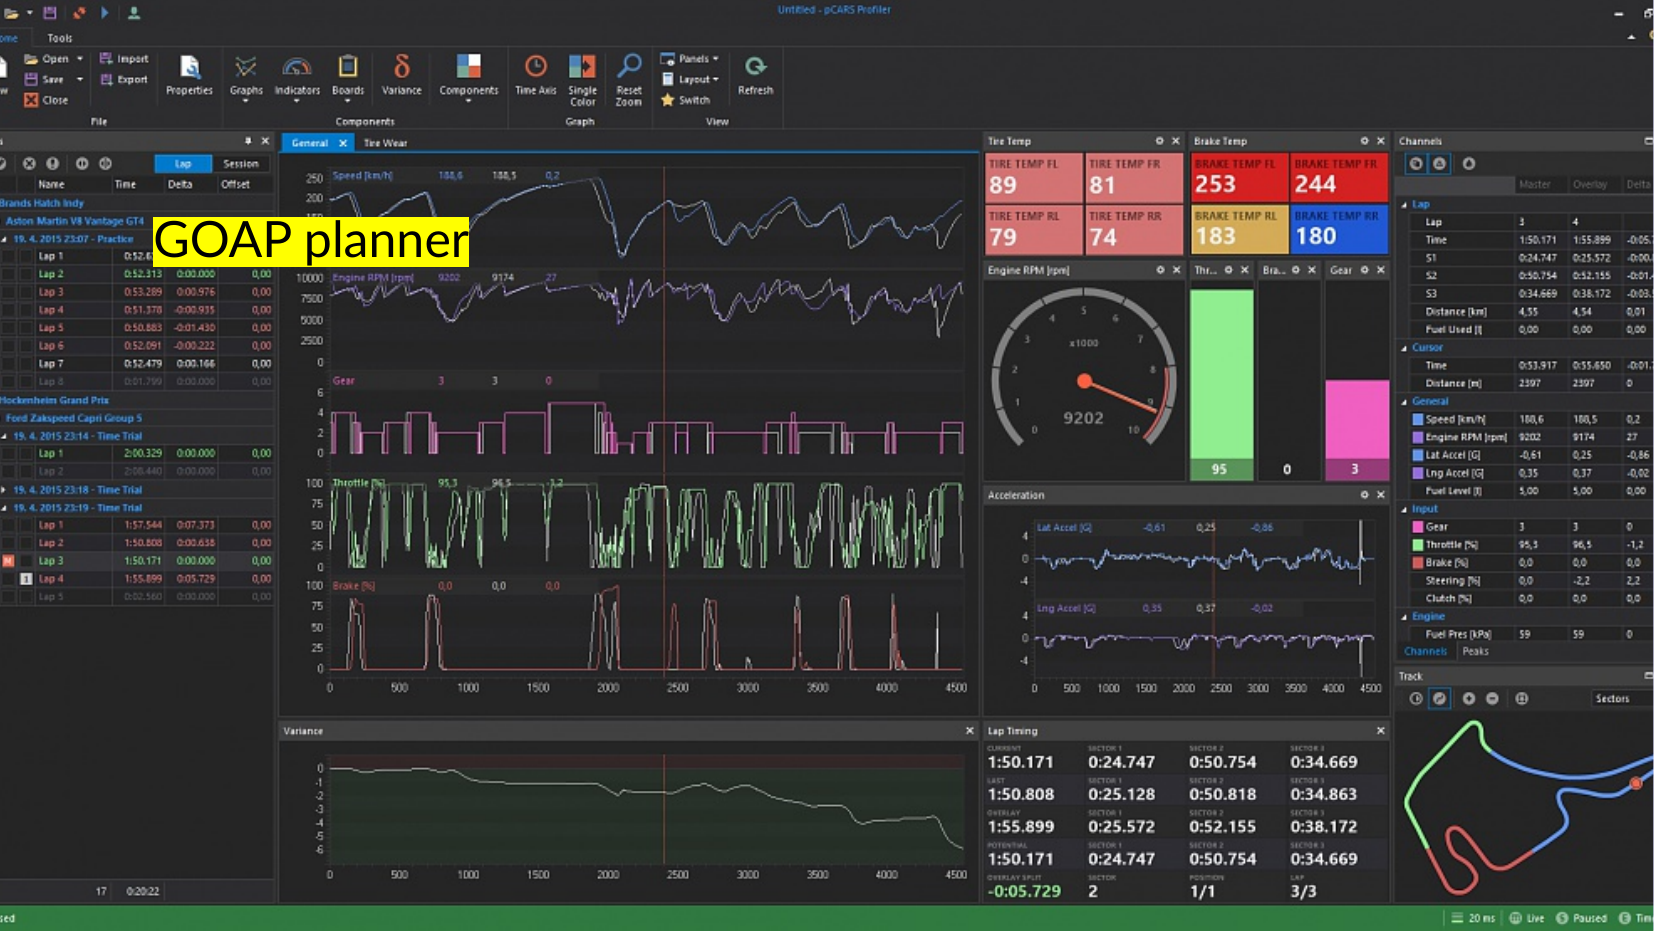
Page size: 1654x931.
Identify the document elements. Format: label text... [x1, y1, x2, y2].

picture [0, 0, 1654, 931]
list GOAP planner [82, 217, 1571, 839]
